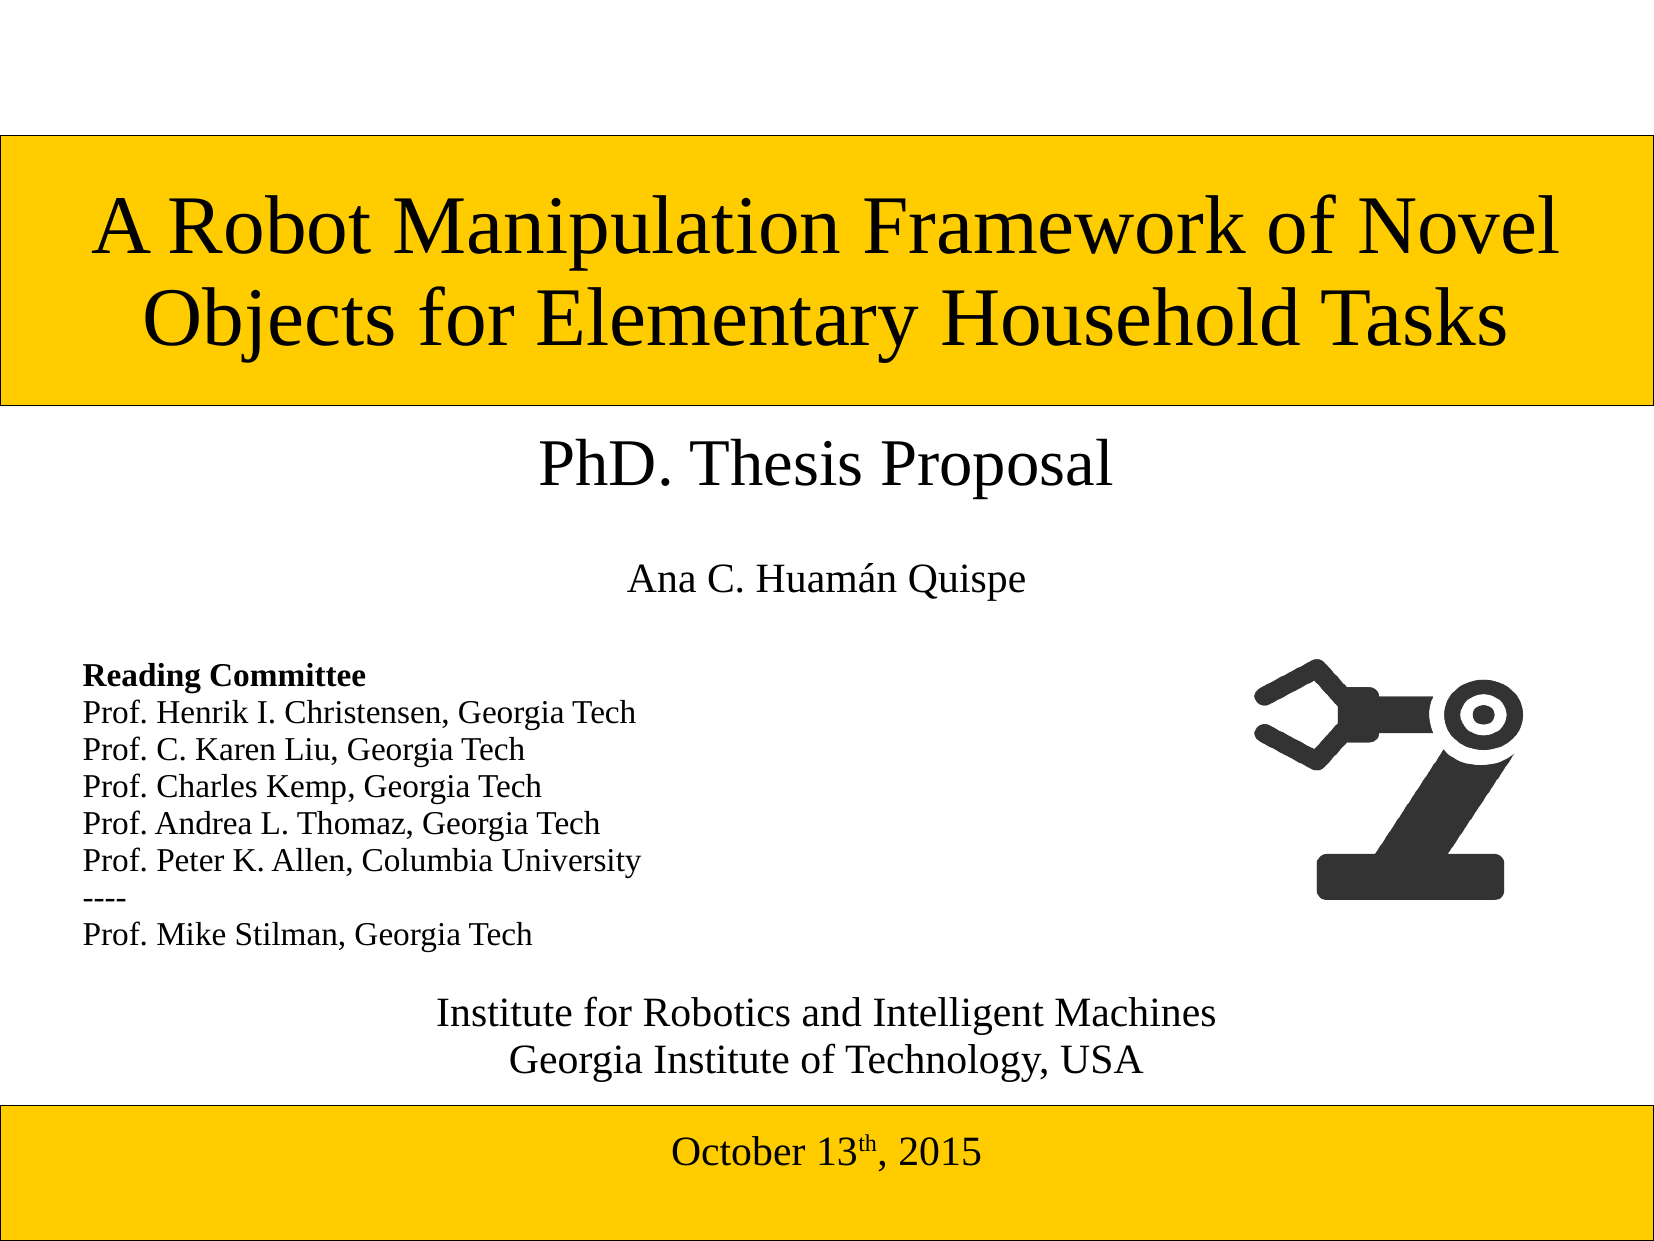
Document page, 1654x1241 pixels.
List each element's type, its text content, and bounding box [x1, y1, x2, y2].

picture [1254, 659, 1525, 900]
subtitle PhD. Thesis Proposal Ana C. Huamán Quispe Reading Committee Prof. Henrik I. Christensen, Georgia Tech Prof. C. Karen Liu, Georgia Tech Prof. Charles Kemp, Georgia Tech Prof. Andrea L. Thomaz, Georgia Tech Prof. Peter K. Allen, Columbia University ---- Prof. Mike Stilman, Georgia Tech Institute for Robotics and Intelligent Machines Georgia Institute of Technology, USA October 13th, 2015 [82, 349, 1571, 1177]
title A Robot Manipulation Framework of Novel Objects for Elementary Household Tasks [0, 145, 1654, 398]
